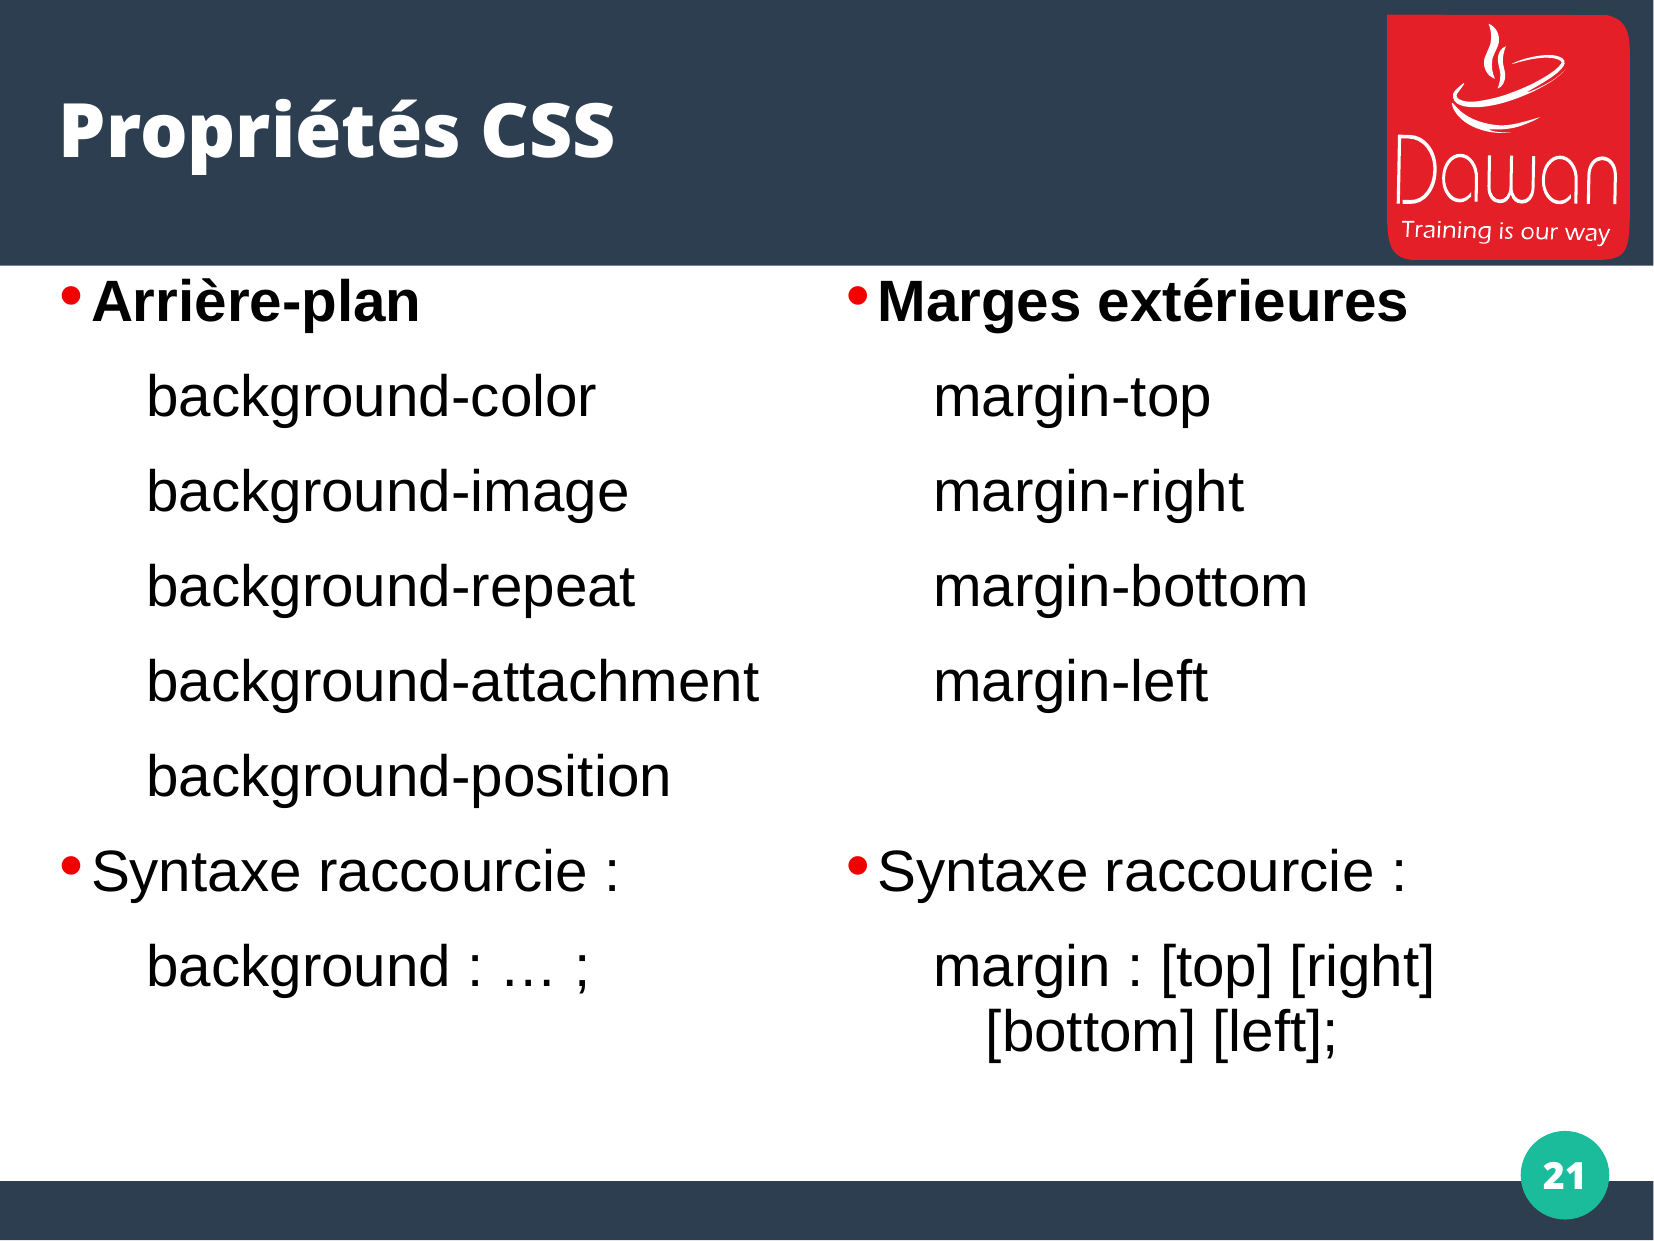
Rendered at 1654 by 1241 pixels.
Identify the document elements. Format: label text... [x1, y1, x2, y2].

picture [1387, 14, 1630, 260]
text_box Arrière-plan background-color background-image background-repeat background-attachment background-position Syntaxe raccourcie : background : … ; [59, 265, 809, 1109]
text_box Marges extérieures margin-top margin-right margin-bottom margin-left Syntaxe raccourcie : margin : [top] [right] [bottom] [left]; [845, 265, 1596, 1094]
title Propriétés CSS [59, 49, 1387, 207]
